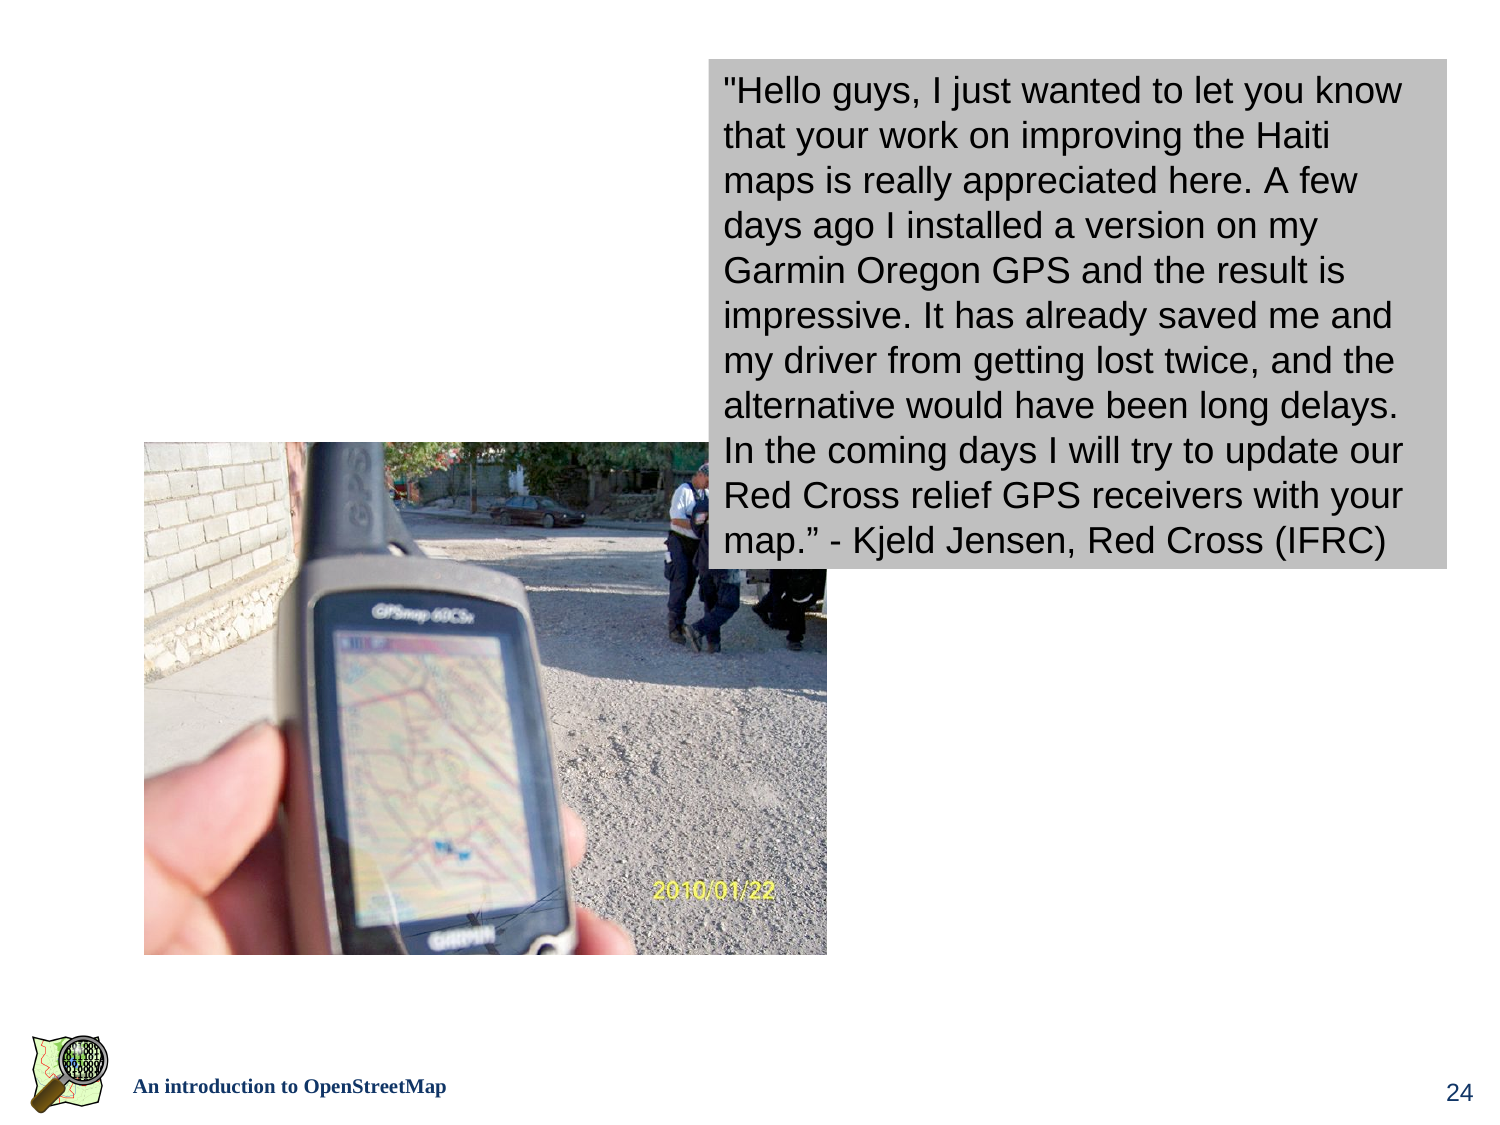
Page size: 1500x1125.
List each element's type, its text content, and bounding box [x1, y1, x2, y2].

picture [144, 442, 827, 955]
text_box "Hello guys, I just wanted to let you know that your work on improving the Haiti maps is really appreciated here. A few days ago I installed a version on my Garmin Oregon GPS and the result is impressive. It has already saved me and my driver from getting lost twice, and the alternative would have been long delays. In the coming days I will try to update our Red Cross relief GPS receivers with your map.” - Kjeld Jensen, Red Cross (IFRC) [708, 59, 1447, 569]
picture [29, 1033, 110, 1114]
